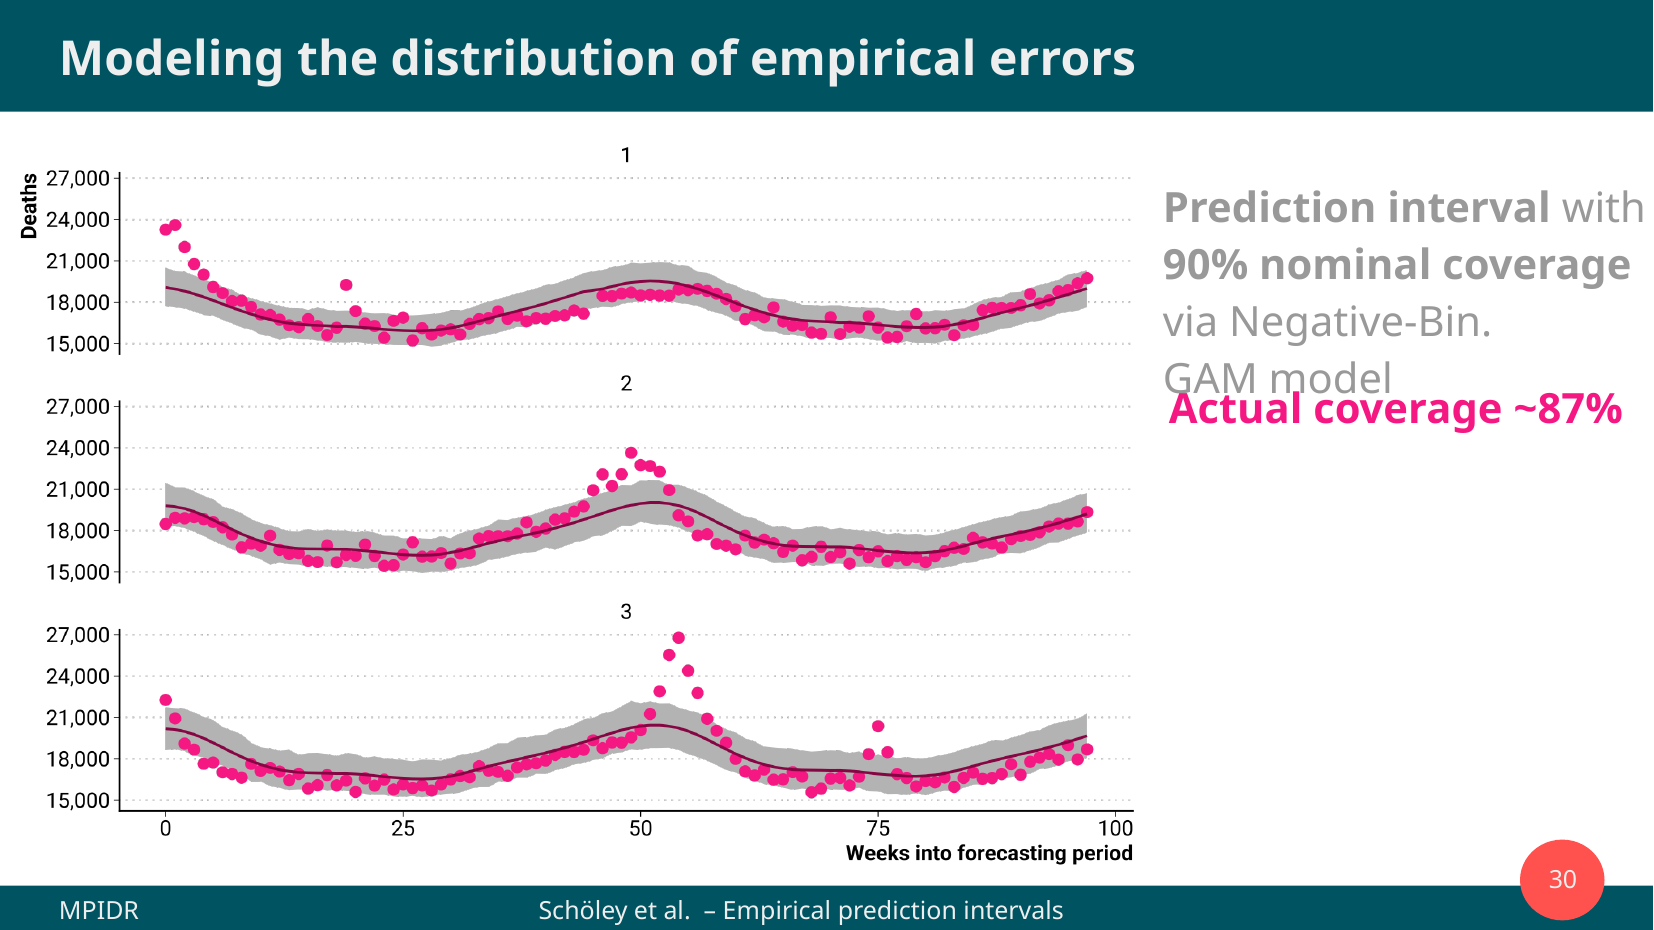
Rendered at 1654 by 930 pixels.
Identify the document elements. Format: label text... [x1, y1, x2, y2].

title Modeling the distribution of empirical errors [58, 0, 1594, 117]
text_box Actual coverage ~87% [1154, 371, 1604, 485]
picture [10, 127, 1143, 875]
text_box Prediction interval with 90% nominal coverage via Negative-Bin. GAM model [1148, 170, 1611, 431]
